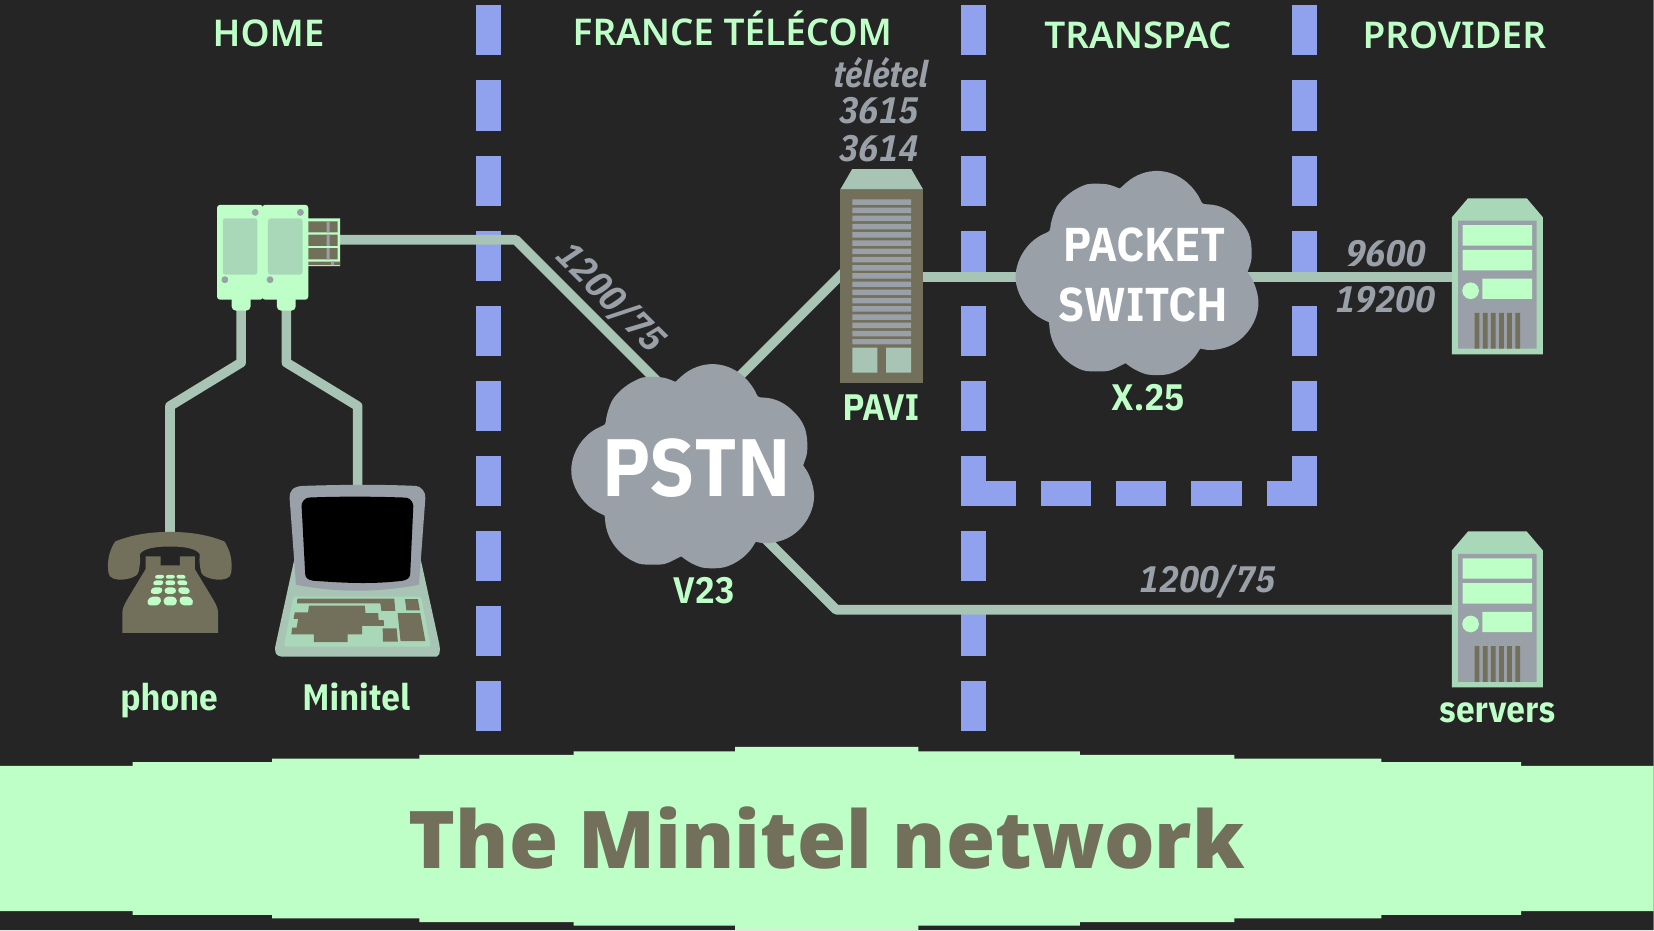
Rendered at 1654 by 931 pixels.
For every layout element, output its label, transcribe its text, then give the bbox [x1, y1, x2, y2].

picture [72, 0, 1581, 741]
title The Minitel network [54, 783, 1600, 892]
